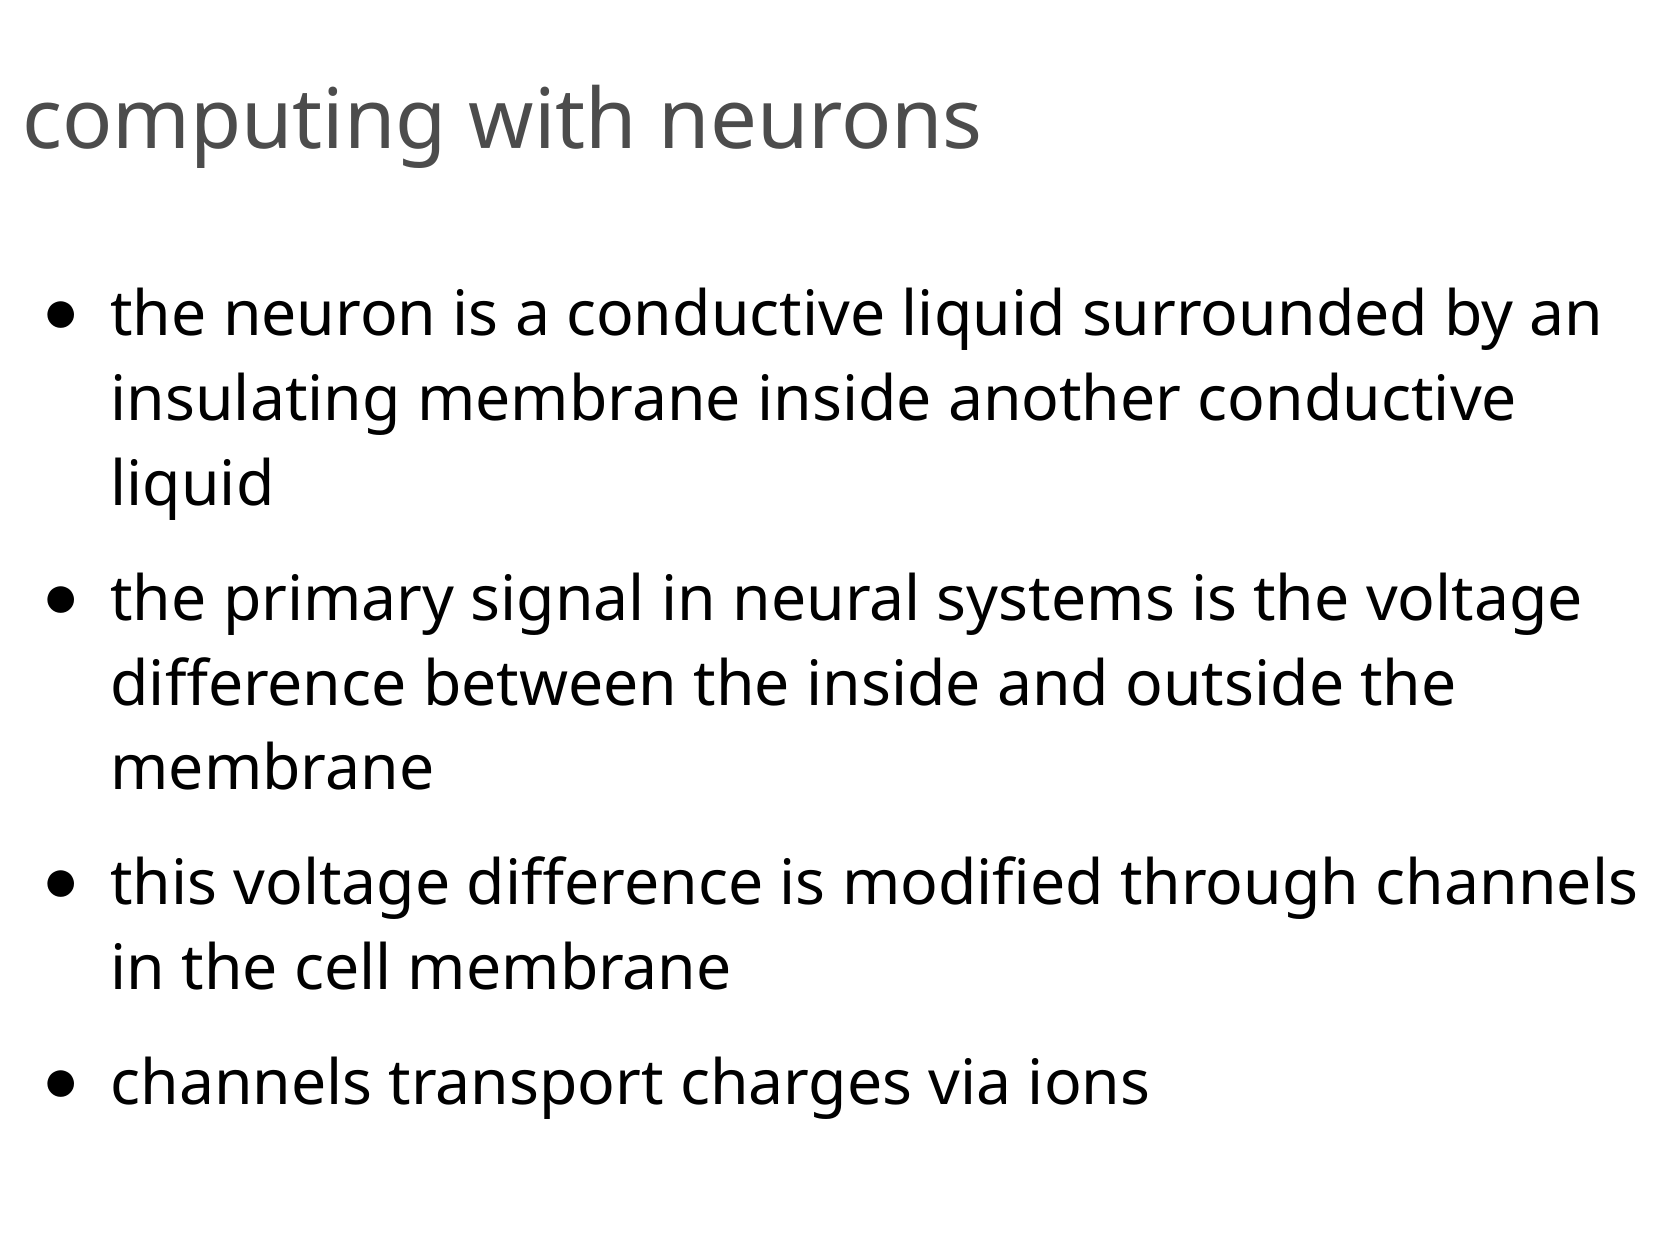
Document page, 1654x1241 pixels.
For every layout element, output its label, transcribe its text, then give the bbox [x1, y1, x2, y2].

title computing with neurons [22, 19, 1654, 213]
list the neuron is a conductive liquid surrounded by an insulating membrane inside another conductive liquid the primary signal in neural systems is the voltage difference between the inside and outside the membrane this voltage difference is modified through channels in the cell membrane channels transport charges via ions [25, 226, 1654, 1166]
